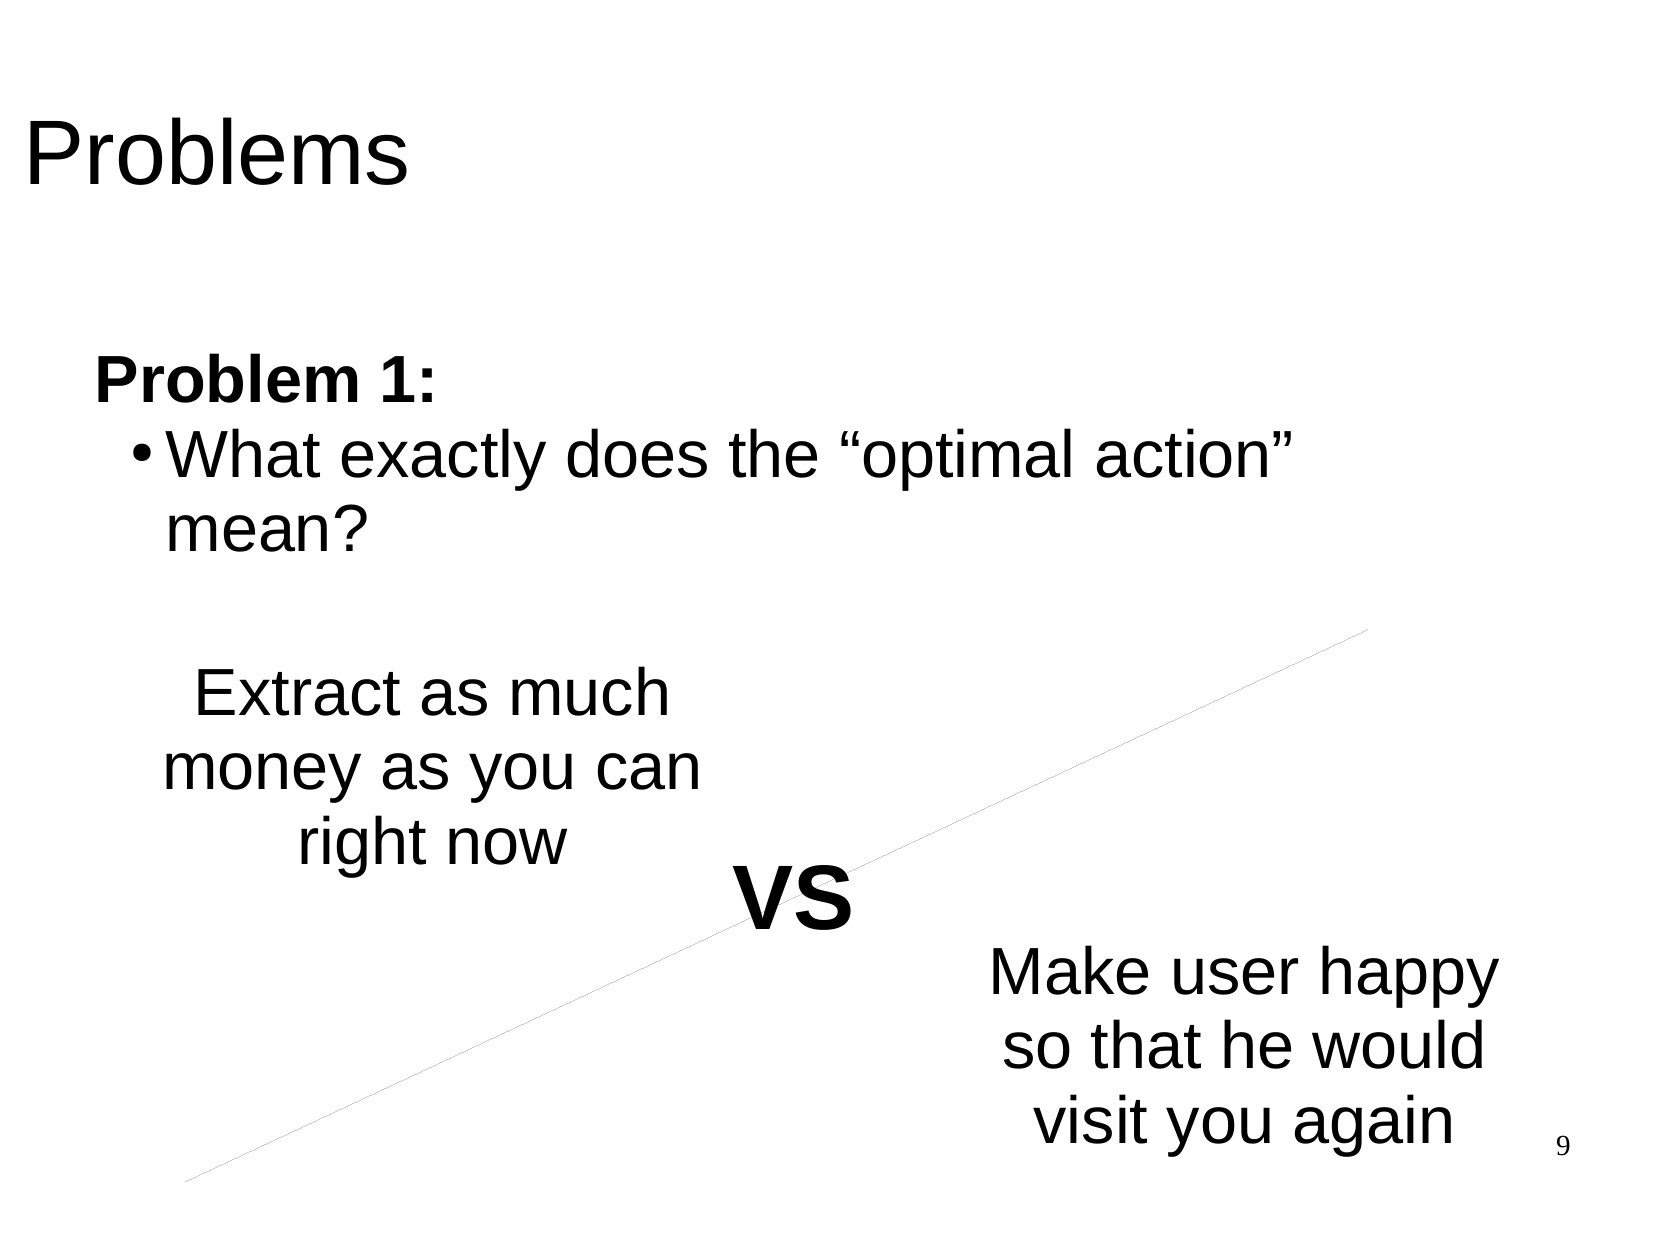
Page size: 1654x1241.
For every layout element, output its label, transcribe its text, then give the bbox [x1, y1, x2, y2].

title Problems [23, 49, 1512, 257]
text_box Problem 1: What exactly does the “optimal action” mean? [80, 334, 1504, 873]
text_box Extract as much money as you can right now [29, 654, 766, 880]
text_box VS [621, 846, 896, 950]
text_box Make user happy so that he would visit you again [911, 933, 1543, 1159]
